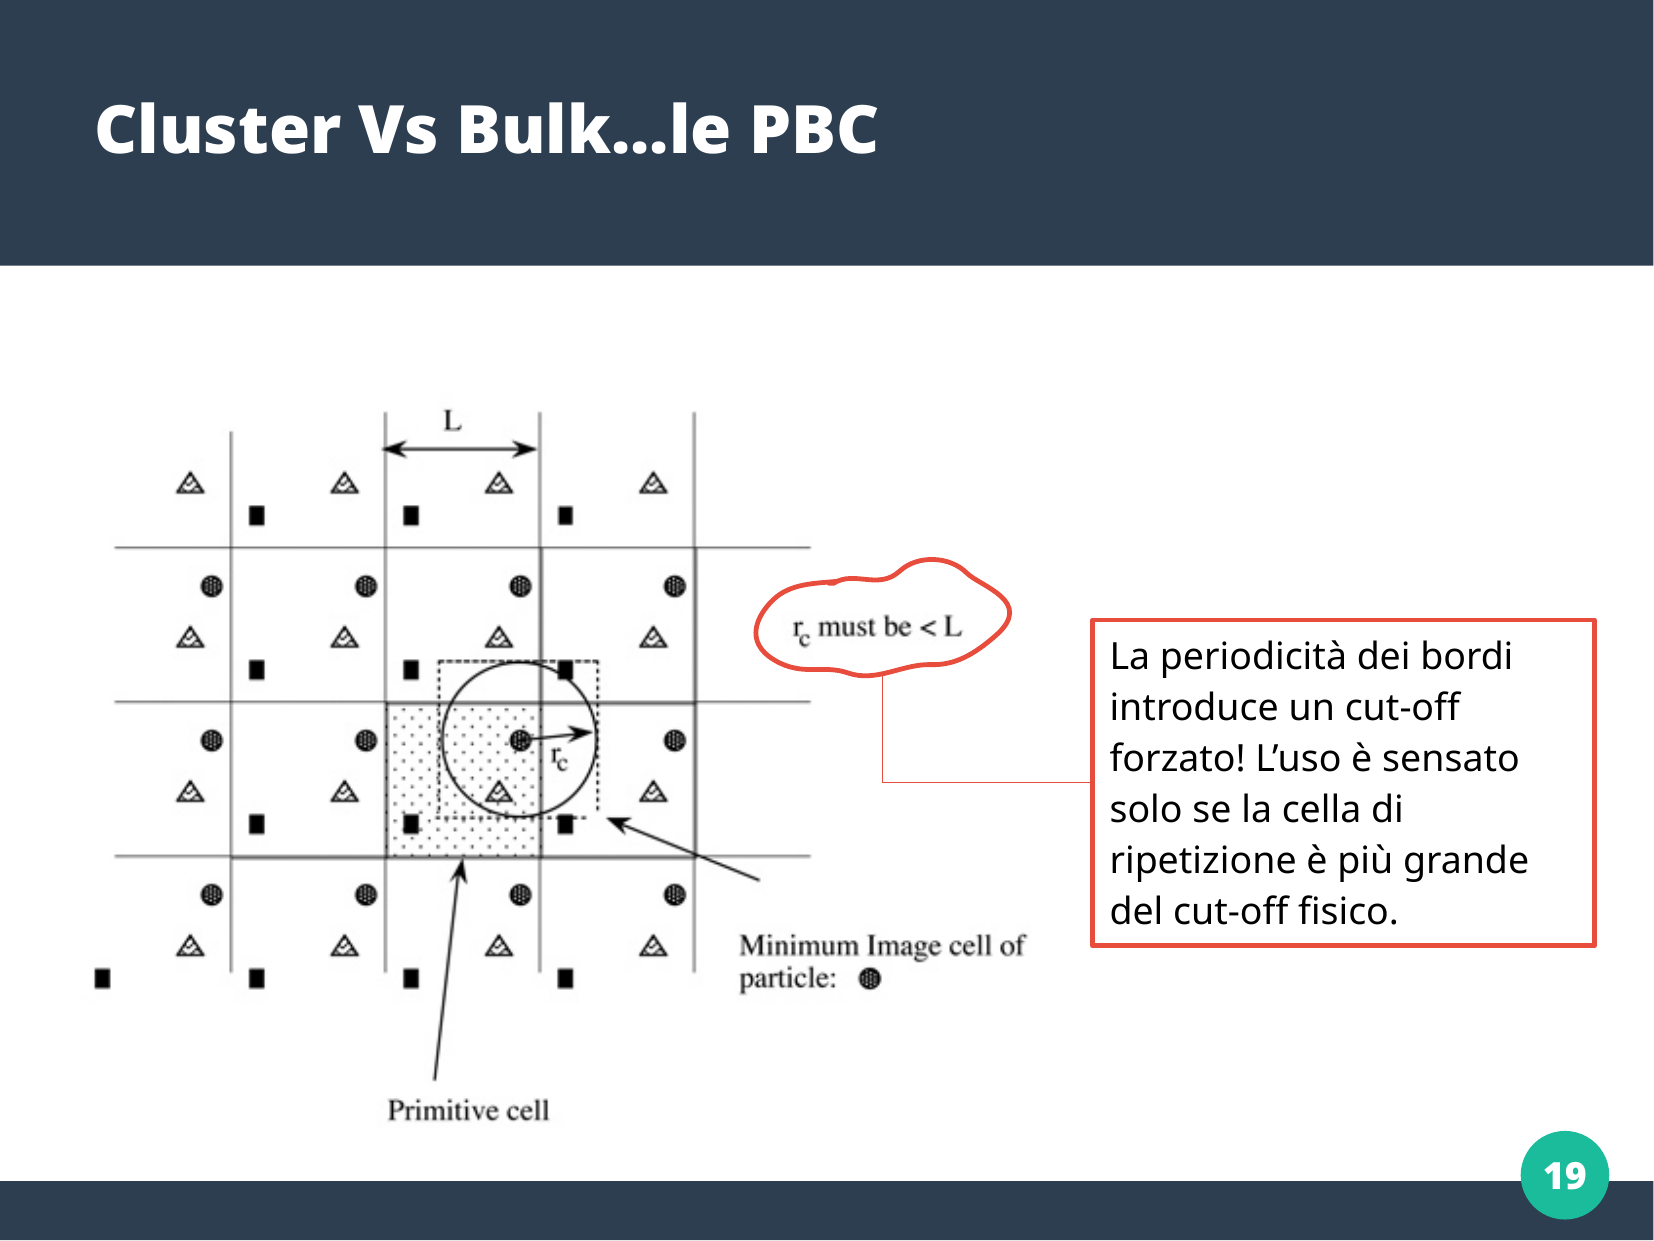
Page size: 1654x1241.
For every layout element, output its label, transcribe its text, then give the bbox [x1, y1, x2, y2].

picture [759, 562, 1007, 673]
text_box La periodicità dei bordi introduce un cut-off forzato! L’uso è sensato solo se la cella di ripetizione è più grande del cut-off fisico. [1092, 620, 1595, 901]
title Cluster Vs Bulk...le PBC [59, 49, 1595, 207]
picture [64, 348, 1040, 1138]
